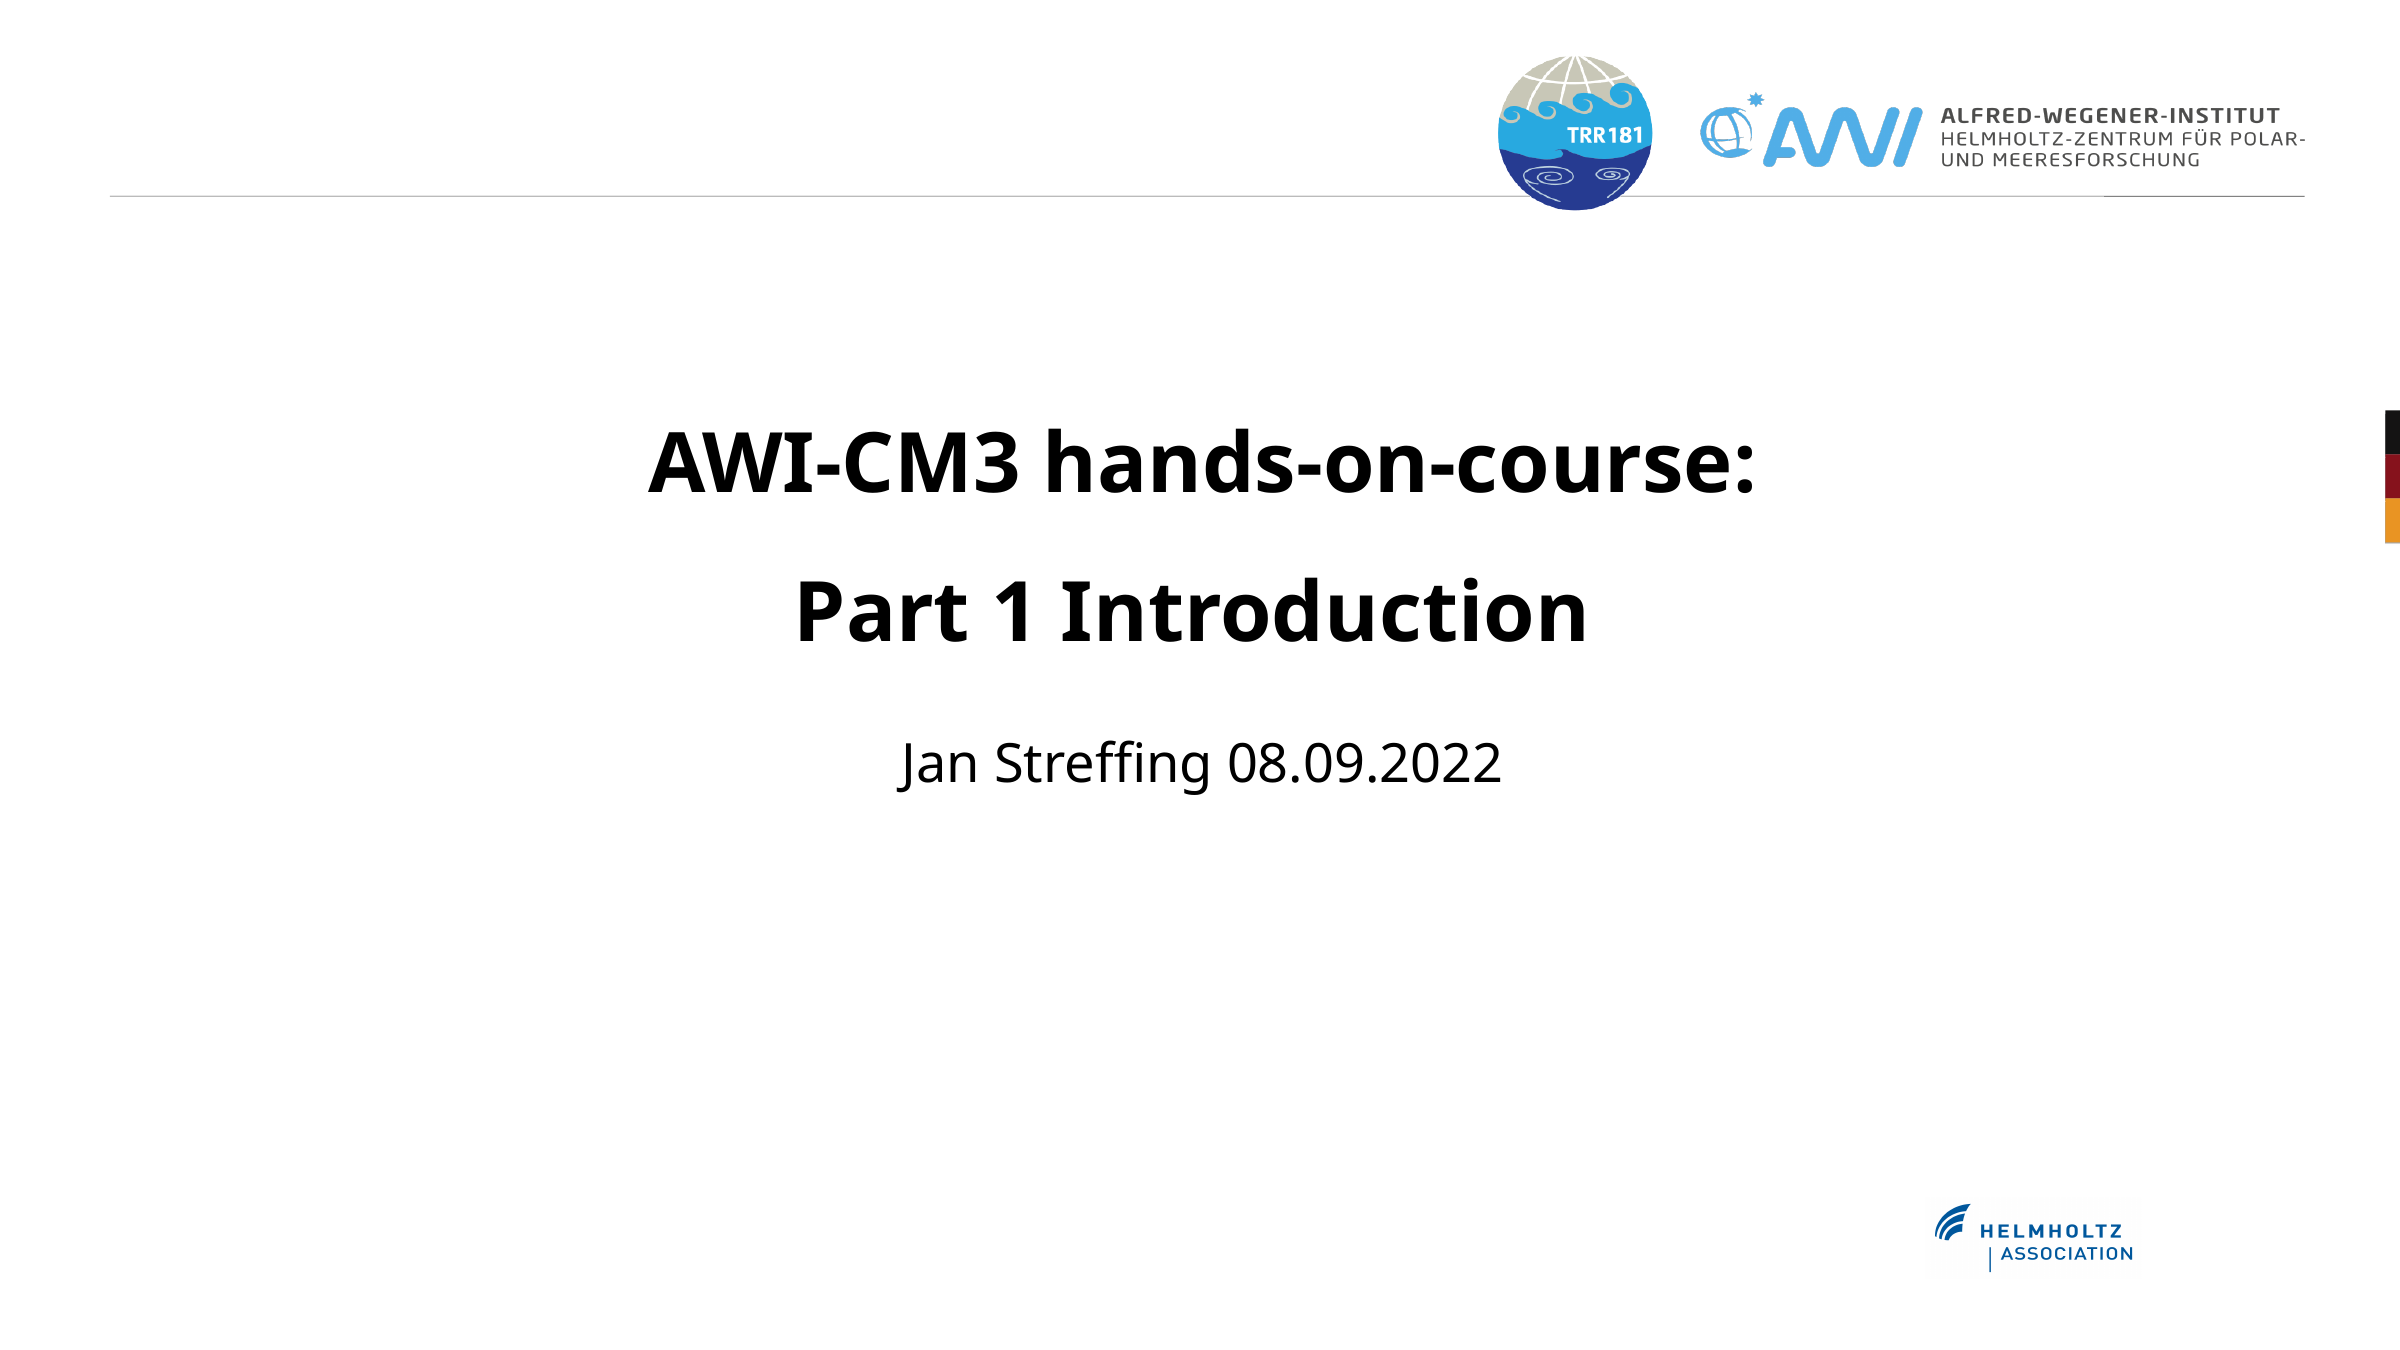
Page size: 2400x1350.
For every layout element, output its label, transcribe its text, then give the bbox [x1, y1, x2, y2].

picture [1700, 92, 2305, 167]
picture [1495, 53, 1654, 213]
text_box AWI-CM3 hands-on-course: Part 1 Introduction Jan Streffing 08.09.2022 [109, 232, 2297, 1286]
